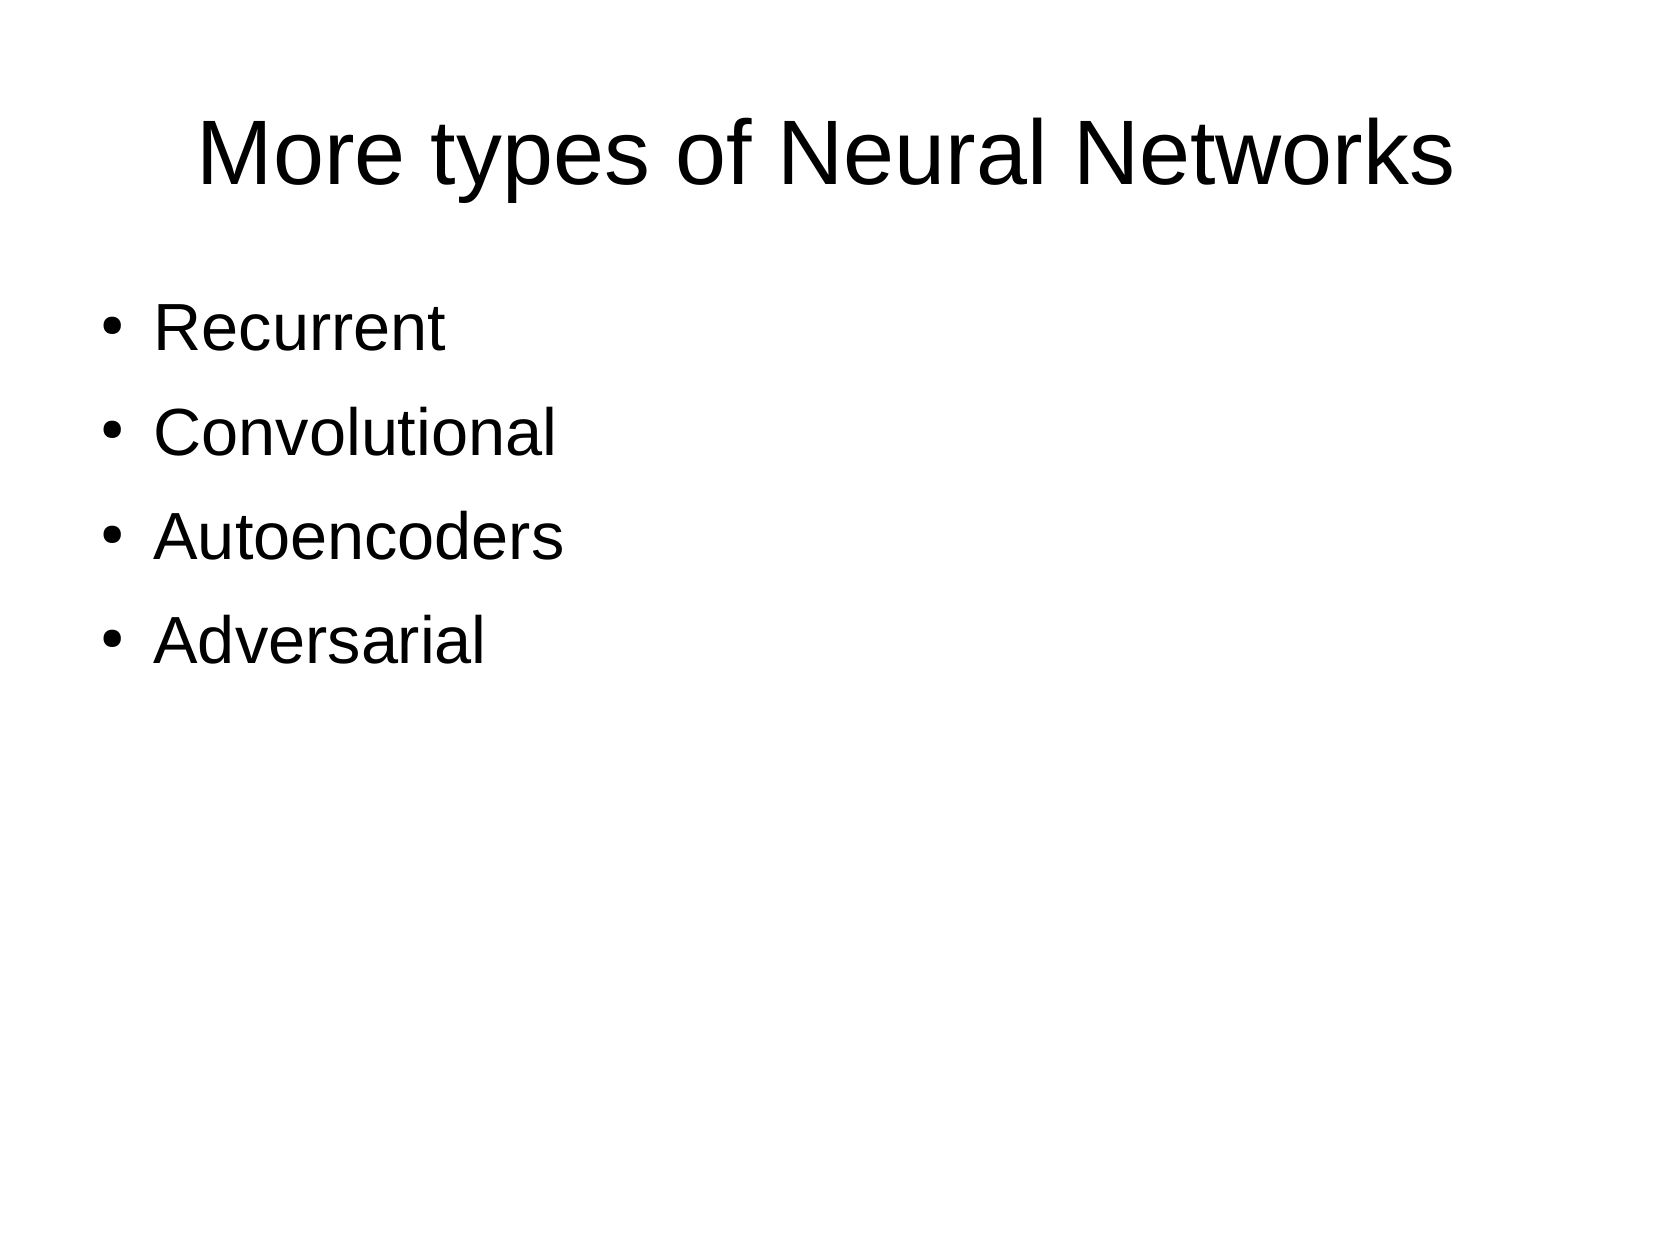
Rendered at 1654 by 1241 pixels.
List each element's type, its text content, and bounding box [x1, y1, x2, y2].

list Recurrent Convolutional Autoencoders Adversarial [82, 290, 1571, 1010]
title More types of Neural Networks [82, 49, 1571, 257]
